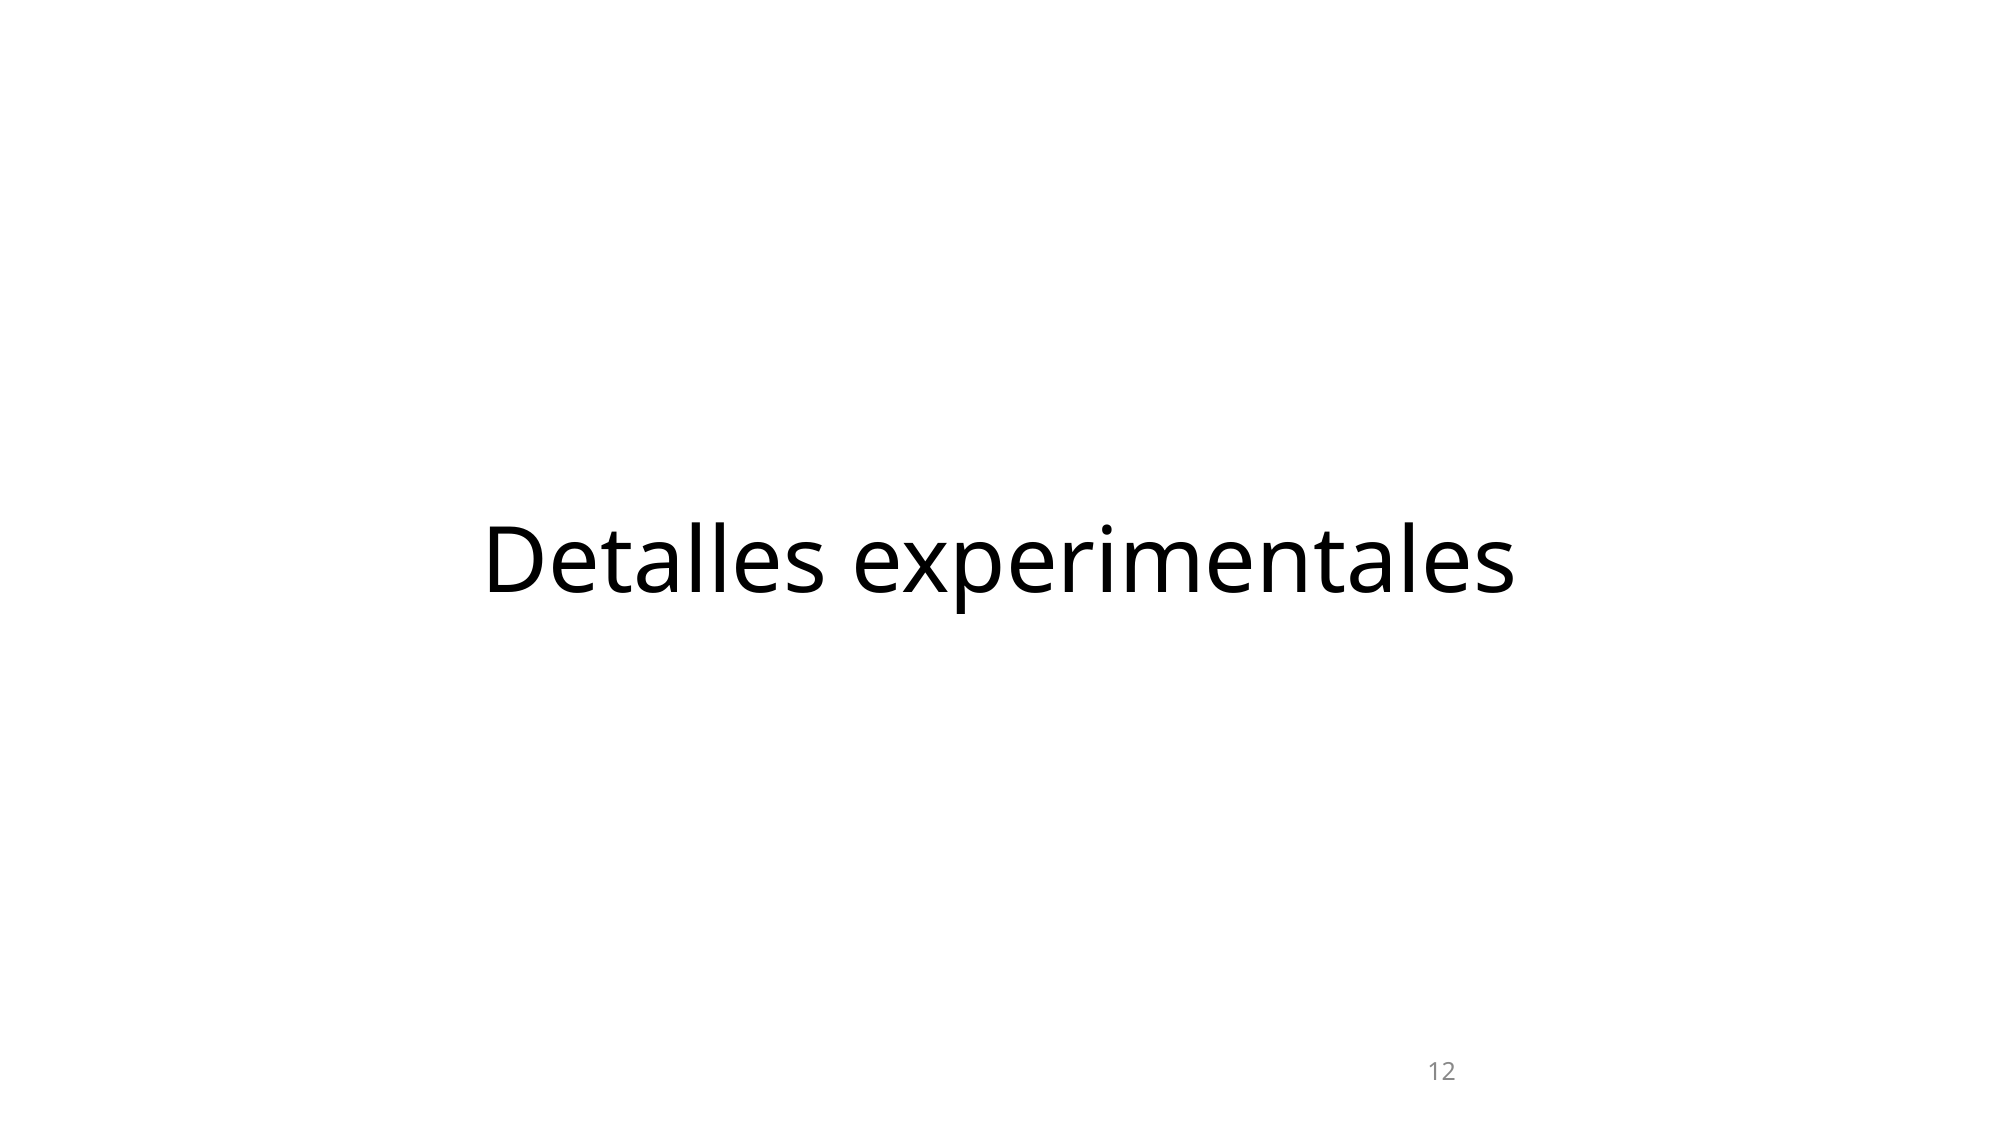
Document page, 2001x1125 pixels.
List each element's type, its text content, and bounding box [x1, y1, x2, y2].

title Detalles experimentales [137, 453, 1863, 672]
text_box 12 [1412, 1042, 1863, 1103]
